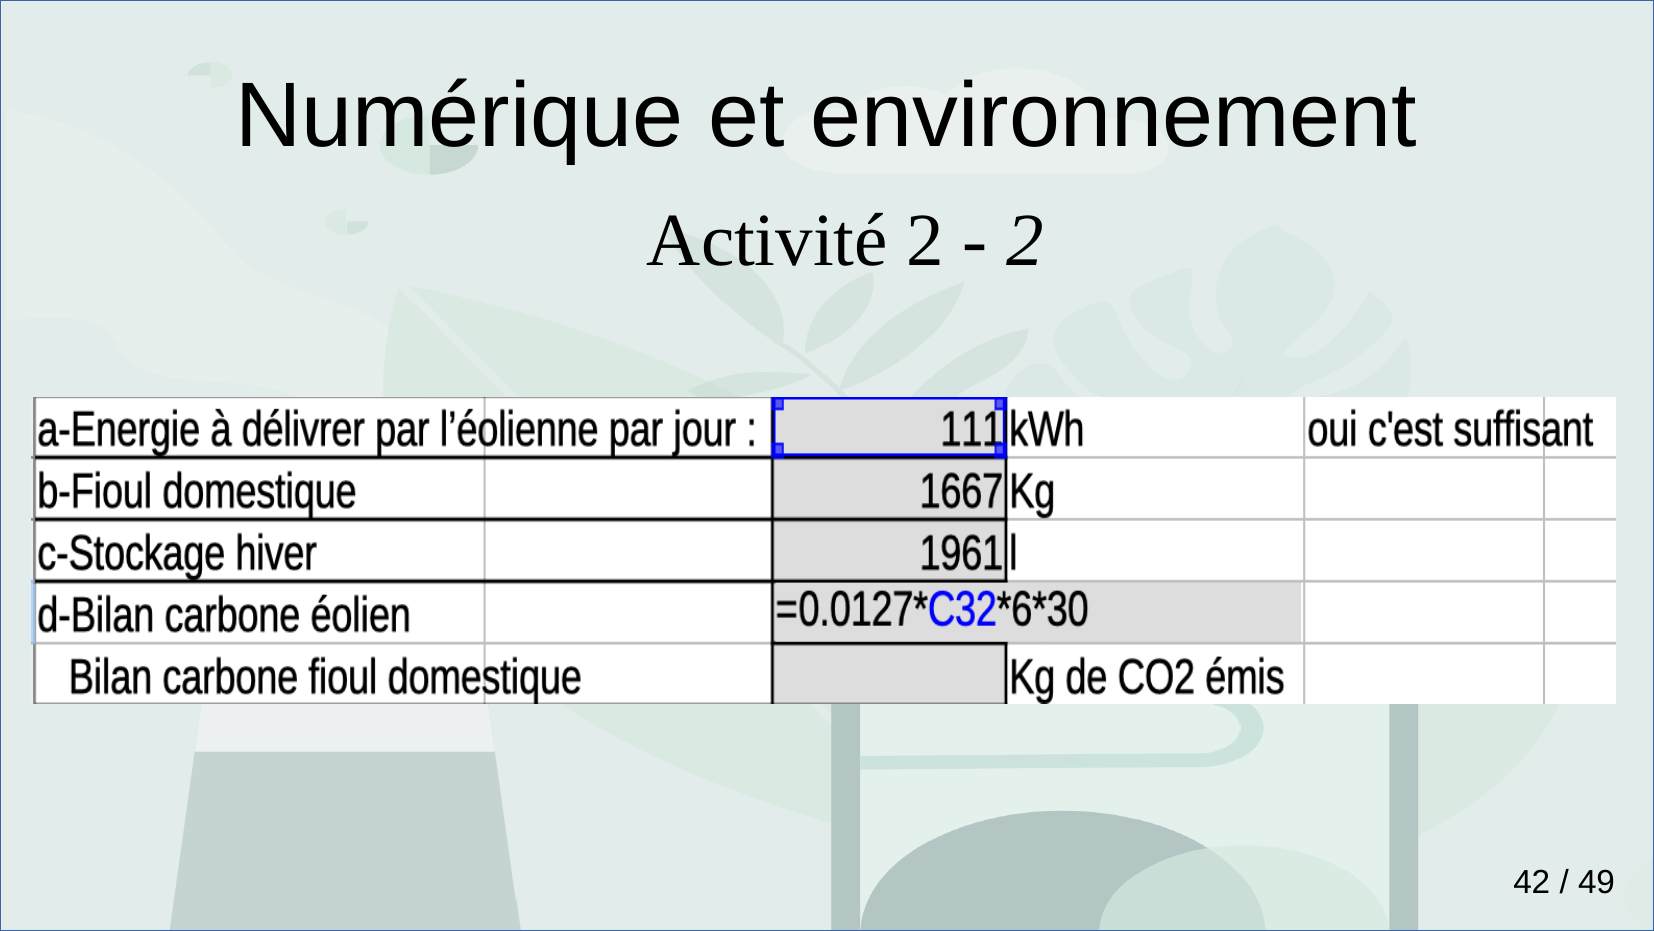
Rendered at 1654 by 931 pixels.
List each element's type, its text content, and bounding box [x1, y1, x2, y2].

text_box Activité 2 - 2 [574, 191, 1117, 372]
text_box <number> / 49 [1341, 855, 1630, 926]
text_box [0, 0, 1654, 931]
title Numérique et environnement [82, 37, 1571, 193]
picture [31, 397, 1616, 704]
